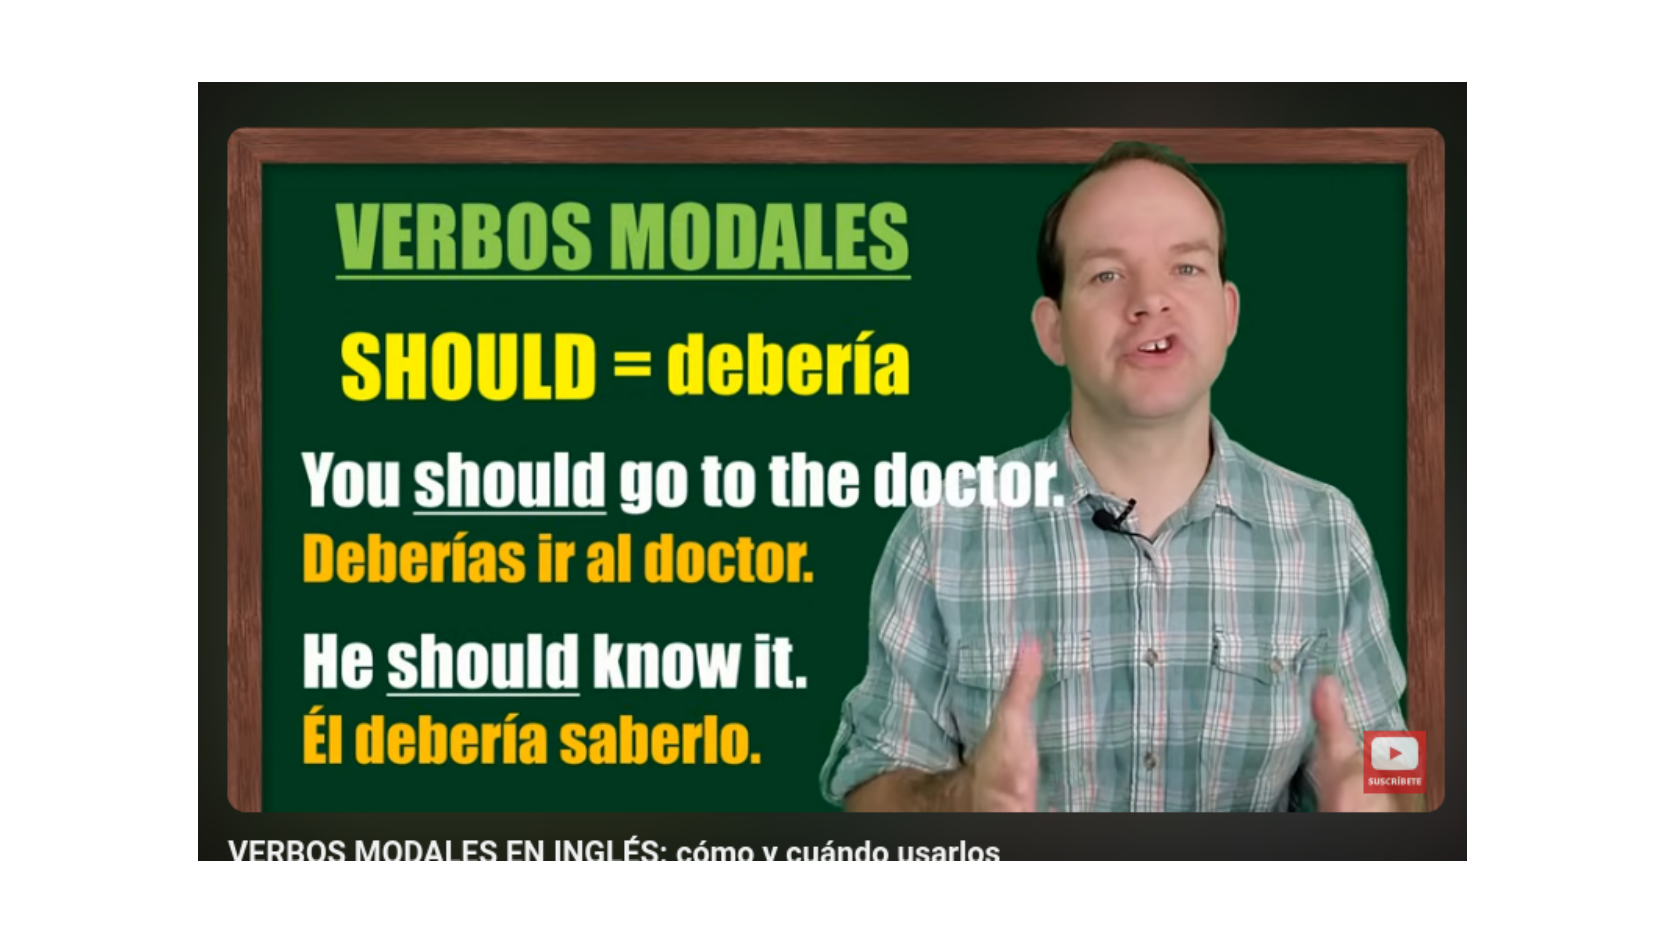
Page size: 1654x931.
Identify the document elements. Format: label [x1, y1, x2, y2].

picture [198, 82, 1467, 861]
